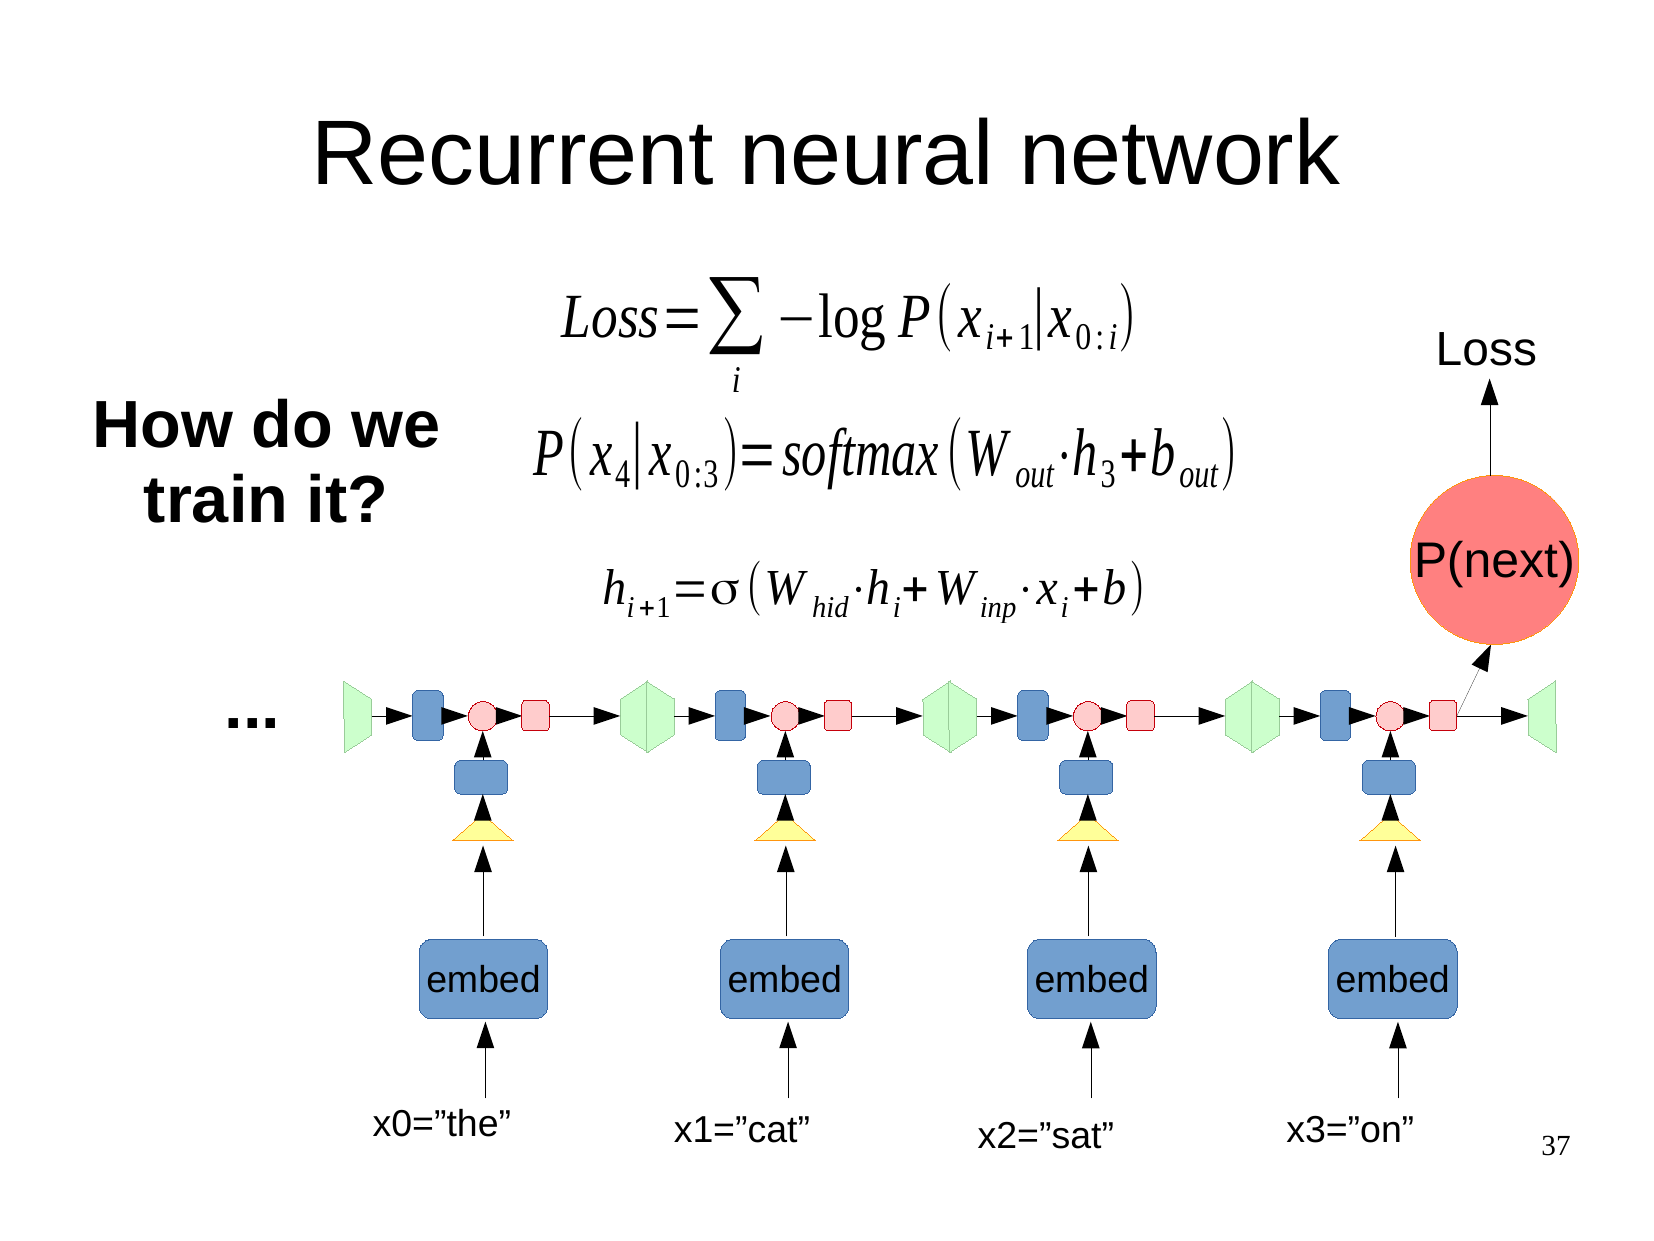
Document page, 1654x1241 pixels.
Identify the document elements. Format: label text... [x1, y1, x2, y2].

text_box [1126, 700, 1155, 731]
text_box embed [720, 939, 849, 1019]
text_box [922, 680, 977, 753]
text_box [455, 760, 508, 795]
text_box [1073, 701, 1100, 731]
text_box embed [1328, 939, 1458, 1019]
text_box [620, 680, 675, 753]
text_box [1362, 760, 1416, 795]
text_box How do we train it? [63, 373, 469, 550]
text_box x3=”on” [1271, 1101, 1485, 1159]
text_box x2=”sat” [963, 1107, 1190, 1165]
text_box [754, 821, 816, 841]
text_box [1429, 700, 1457, 731]
text_box Loss [1420, 313, 1553, 404]
text_box [1225, 680, 1280, 753]
chart [590, 557, 1158, 623]
text_box [715, 690, 746, 741]
title Recurrent neural network [82, 49, 1571, 257]
text_box x0=”the” [357, 1095, 568, 1152]
text_box [824, 700, 852, 731]
text_box [757, 760, 811, 795]
text_box [1527, 680, 1557, 753]
text_box [468, 701, 495, 731]
text_box [1057, 821, 1119, 841]
chart [517, 411, 1251, 499]
text_box [1359, 821, 1421, 841]
text_box [771, 701, 798, 731]
text_box [452, 821, 514, 841]
text_box ... [50, 617, 455, 795]
text_box [1059, 760, 1113, 795]
text_box [1320, 690, 1351, 741]
text_box [1017, 690, 1049, 741]
text_box [1375, 701, 1403, 731]
chart [545, 270, 1151, 400]
text_box x1=”cat” [659, 1101, 869, 1159]
text_box embed [419, 939, 548, 1019]
text_box P(next) [1410, 475, 1579, 645]
text_box [521, 700, 550, 731]
text_box embed [1027, 939, 1157, 1019]
